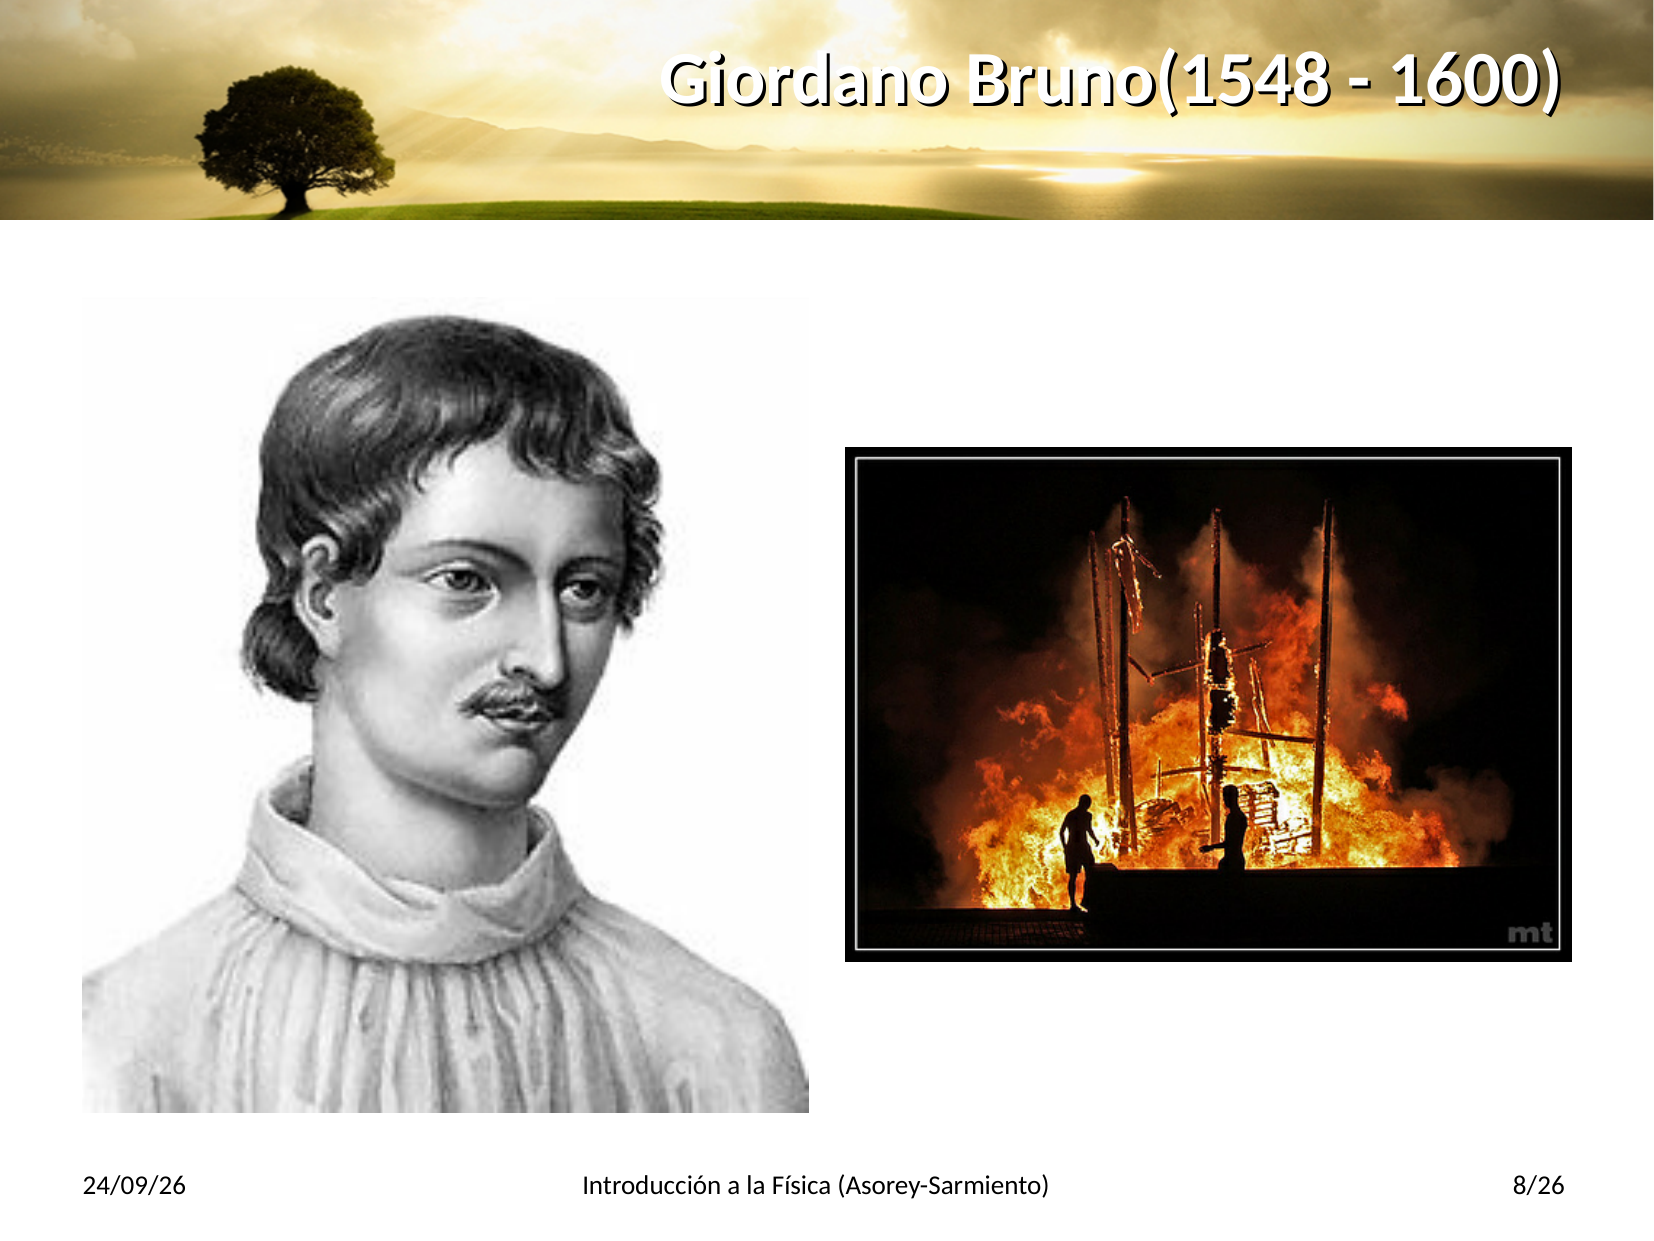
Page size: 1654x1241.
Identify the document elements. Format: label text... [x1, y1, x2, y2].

picture [845, 447, 1572, 963]
picture [0, 0, 1654, 220]
title Giordano Bruno(1548 - 1600) [75, 19, 1564, 151]
picture [82, 297, 809, 1113]
